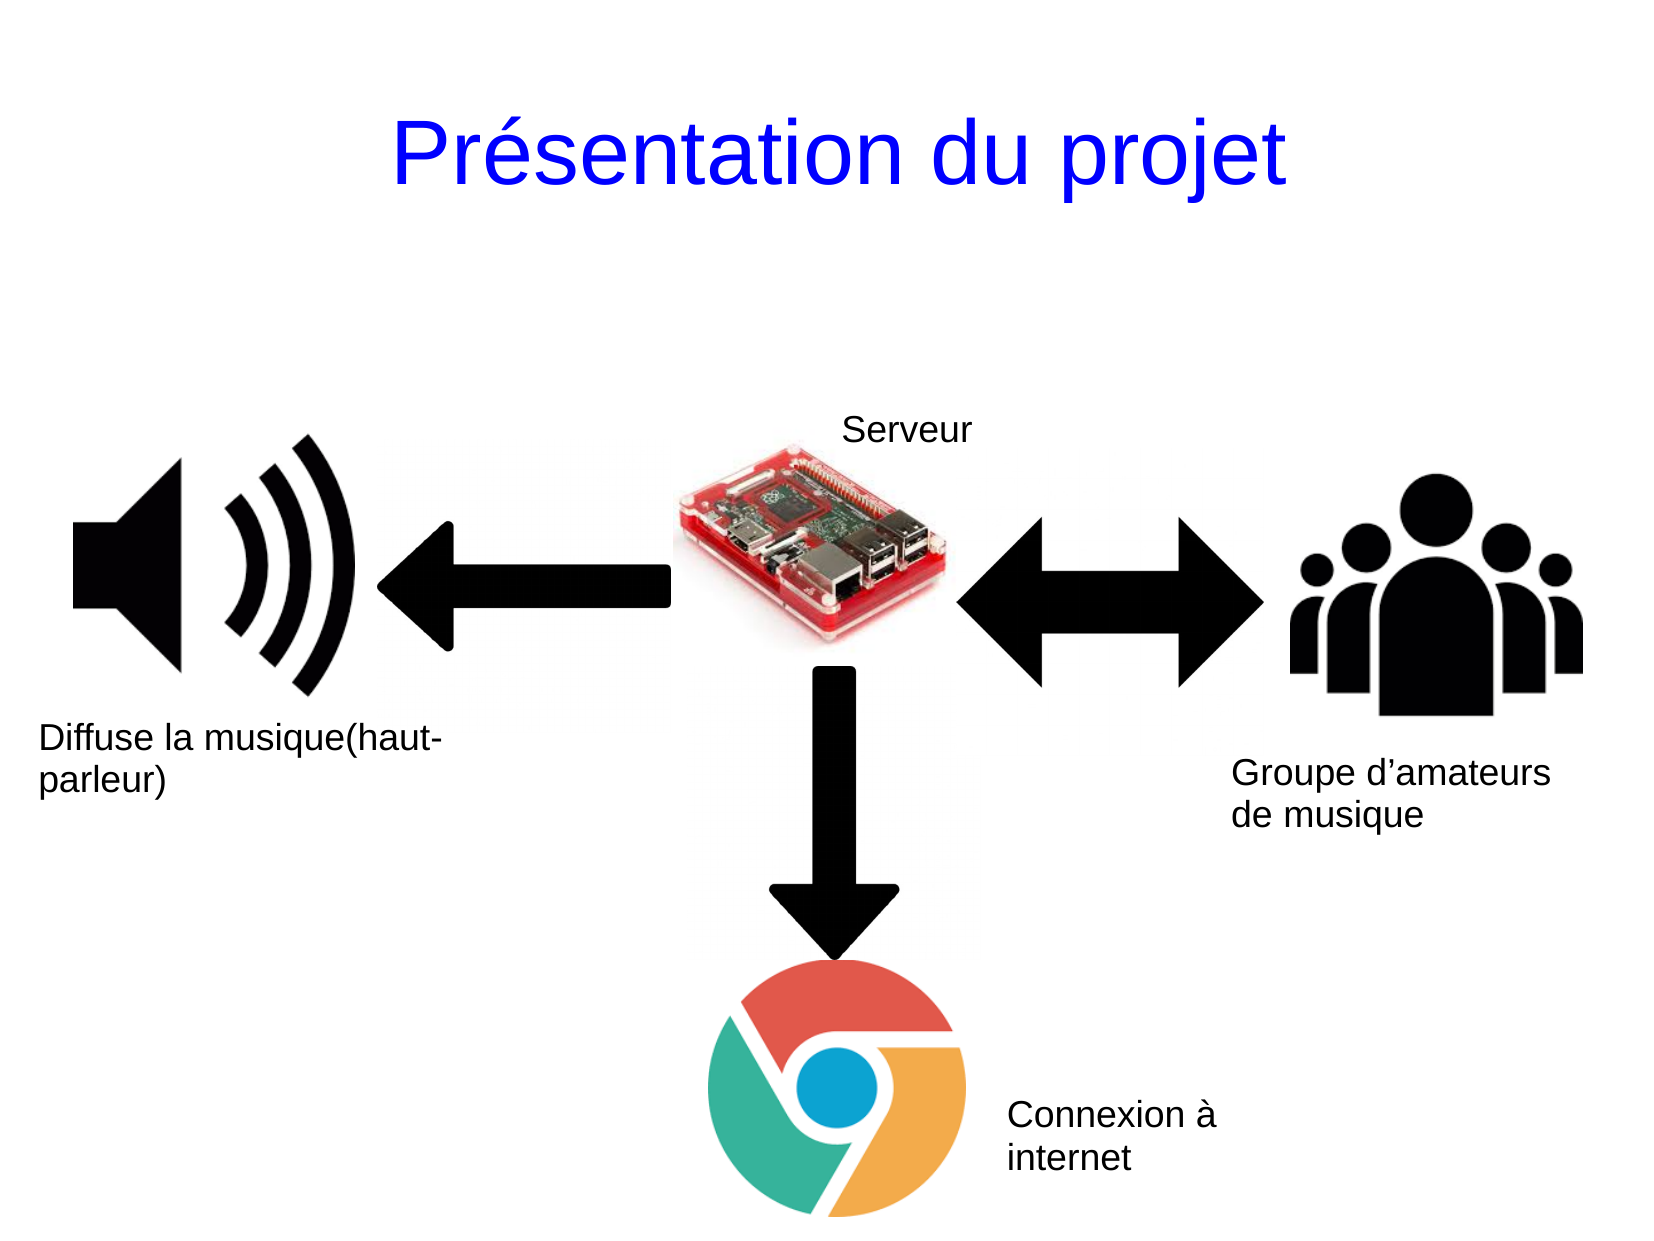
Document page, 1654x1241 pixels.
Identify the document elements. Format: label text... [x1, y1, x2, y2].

picture [673, 389, 1264, 1217]
text_box Groupe d’amateurs de musique [1216, 744, 1607, 885]
text_box Serveur [826, 401, 1182, 459]
picture [1290, 448, 1583, 742]
text_box Connexion à internet [992, 1086, 1335, 1186]
picture [73, 425, 355, 706]
title Présentation du projet [82, 49, 1571, 257]
picture [377, 439, 671, 733]
text_box Diffuse la musique(haut-parleur) [23, 708, 520, 808]
